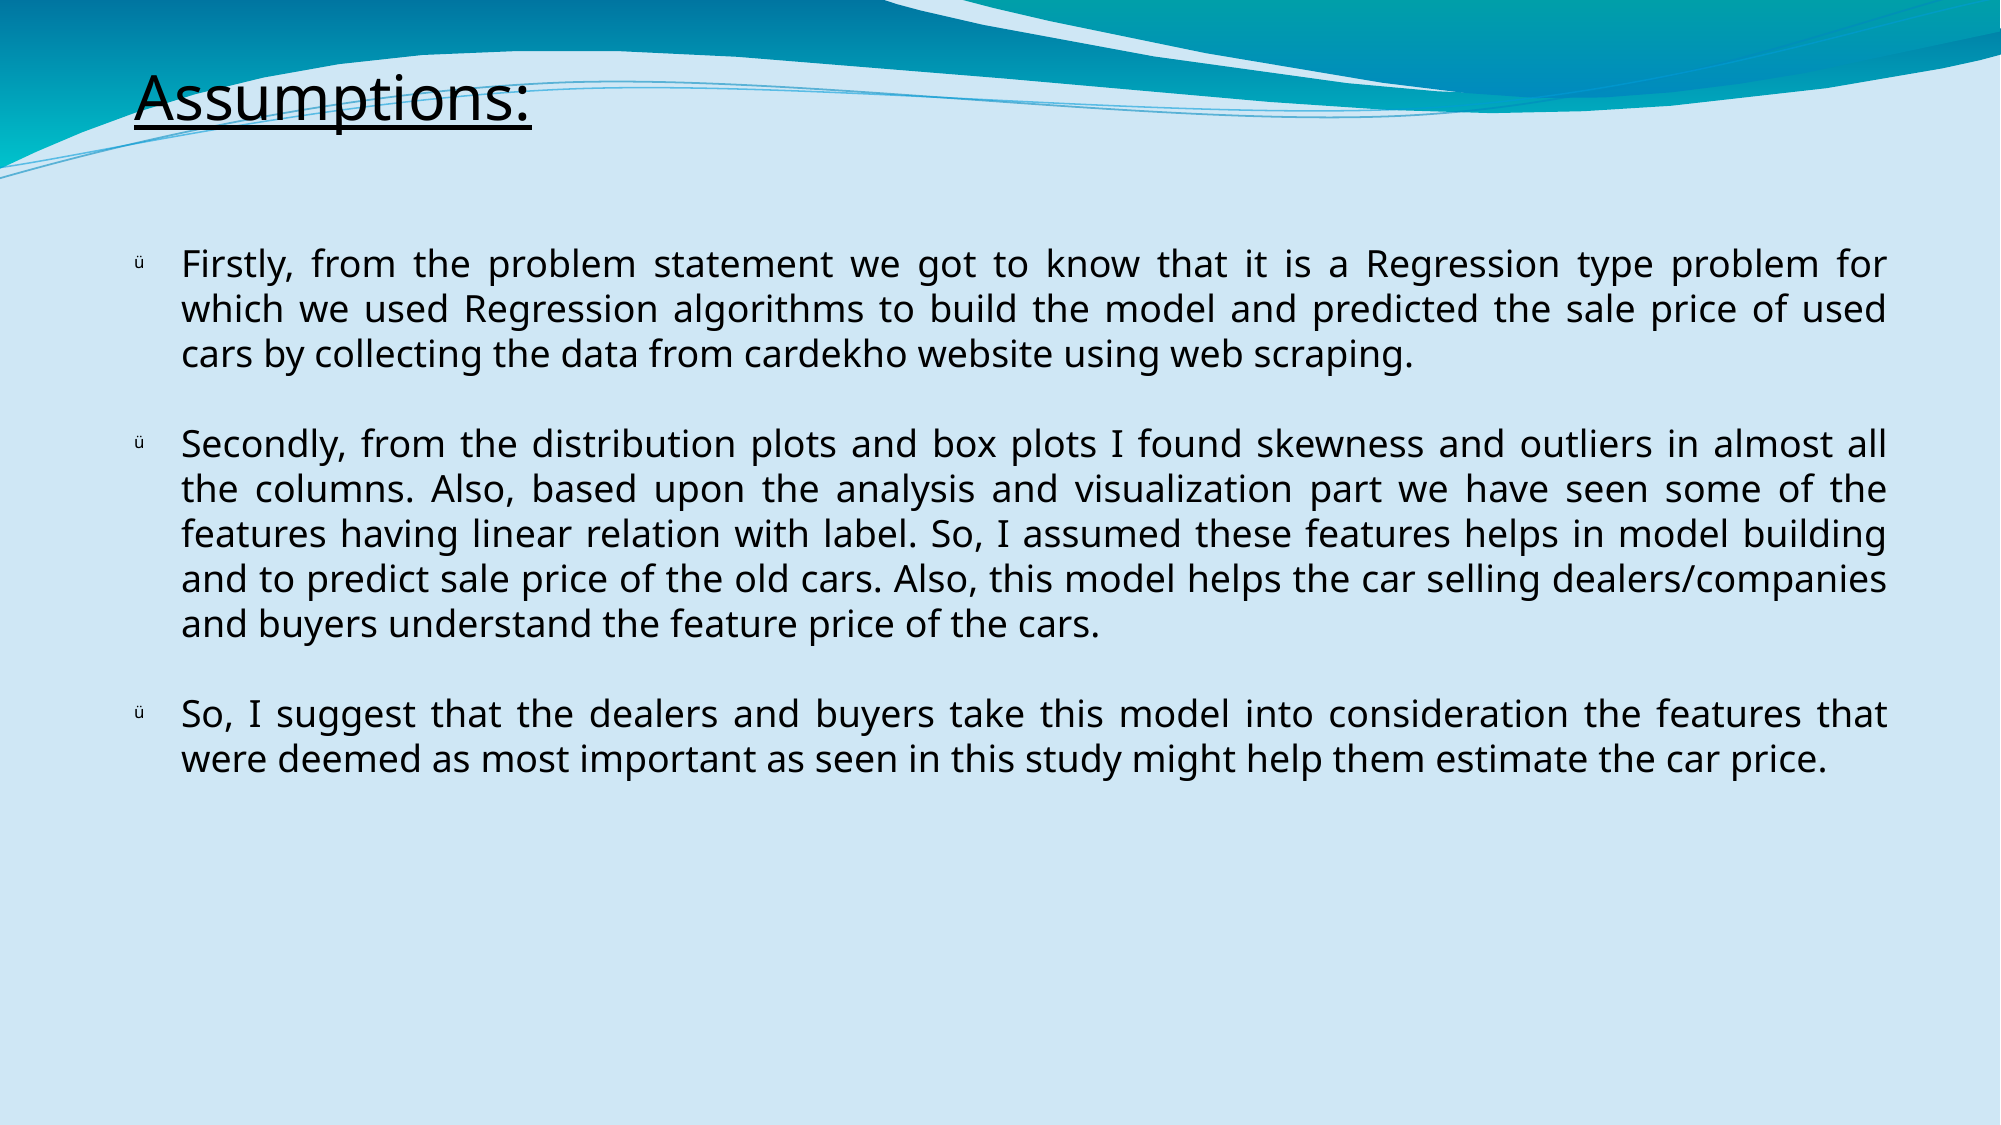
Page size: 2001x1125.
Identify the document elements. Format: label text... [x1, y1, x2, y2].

text_box Firstly, from the problem statement we got to know that it is a Regression type problem for which we used Regression algorithms to build the model and predicted the sale price of used cars by collecting the data from cardekho website using web scraping. Secondly, from the distribution plots and box plots I found skewness and outliers in almost all the columns. Also, based upon the analysis and visualization part we have seen some of the features having linear relation with label. So, I assumed these features helps in model building and to predict sale price of the old cars. Also, this model helps the car selling dealers/companies and buyers understand the feature price of the cars. So, I suggest that the dealers and buyers take this model into consideration the features that were deemed as most important as seen in this study might help them estimate the car price. [119, 232, 1905, 833]
text_box Assumptions: [119, 50, 1905, 141]
